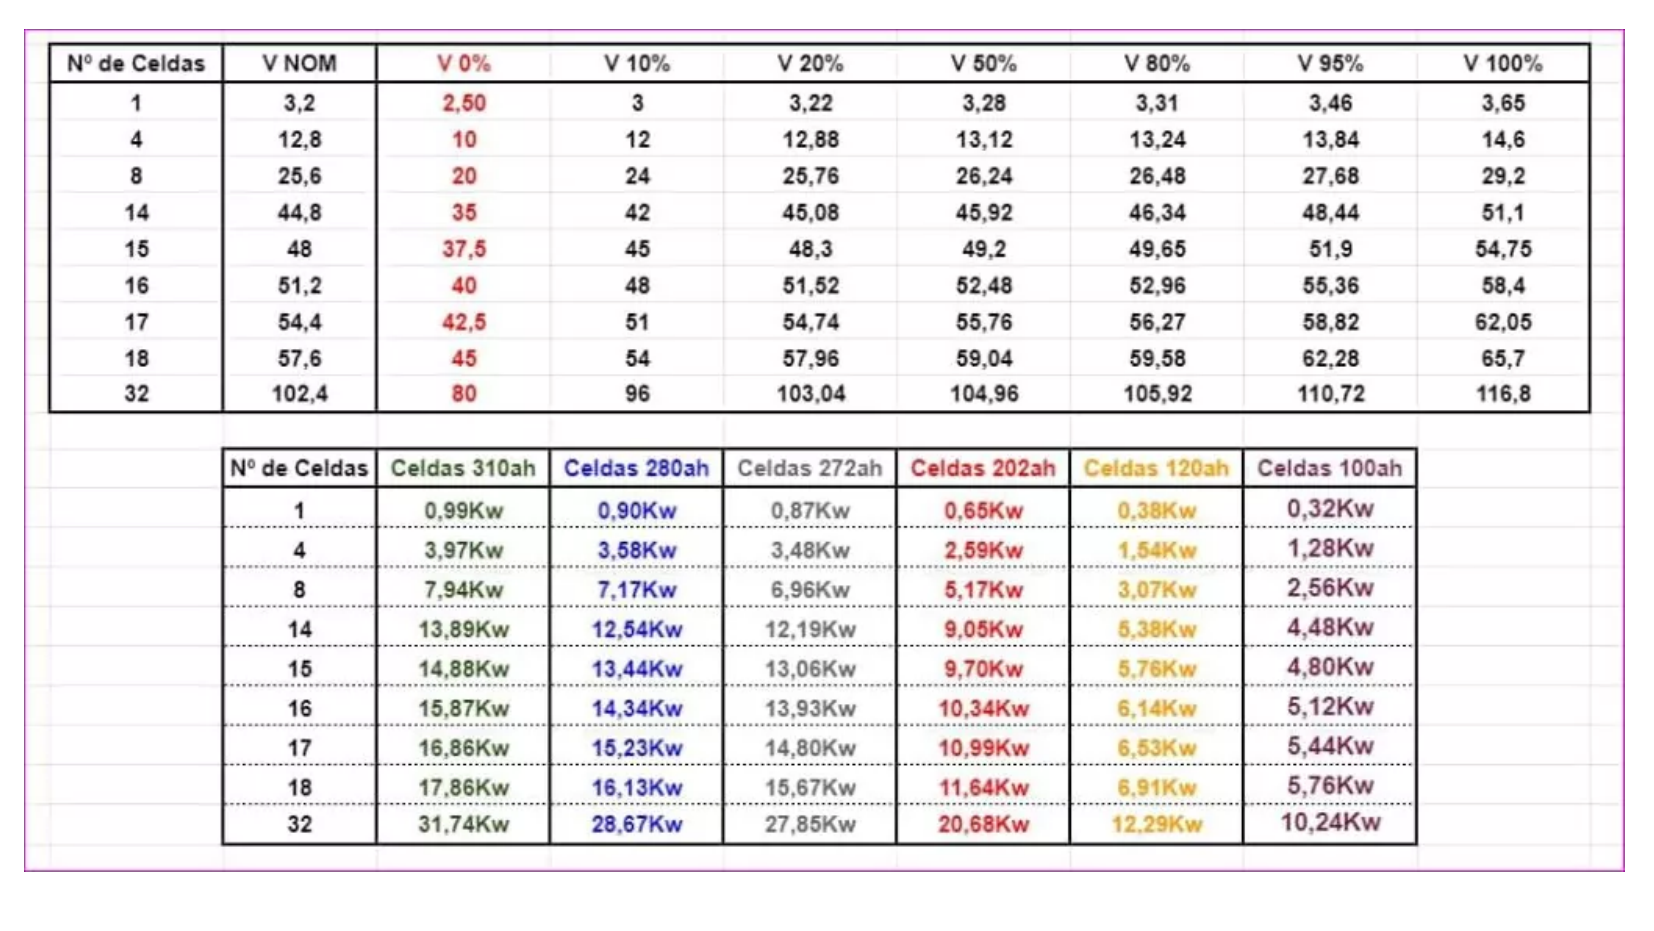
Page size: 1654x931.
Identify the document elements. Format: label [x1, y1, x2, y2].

picture [24, 29, 1625, 872]
